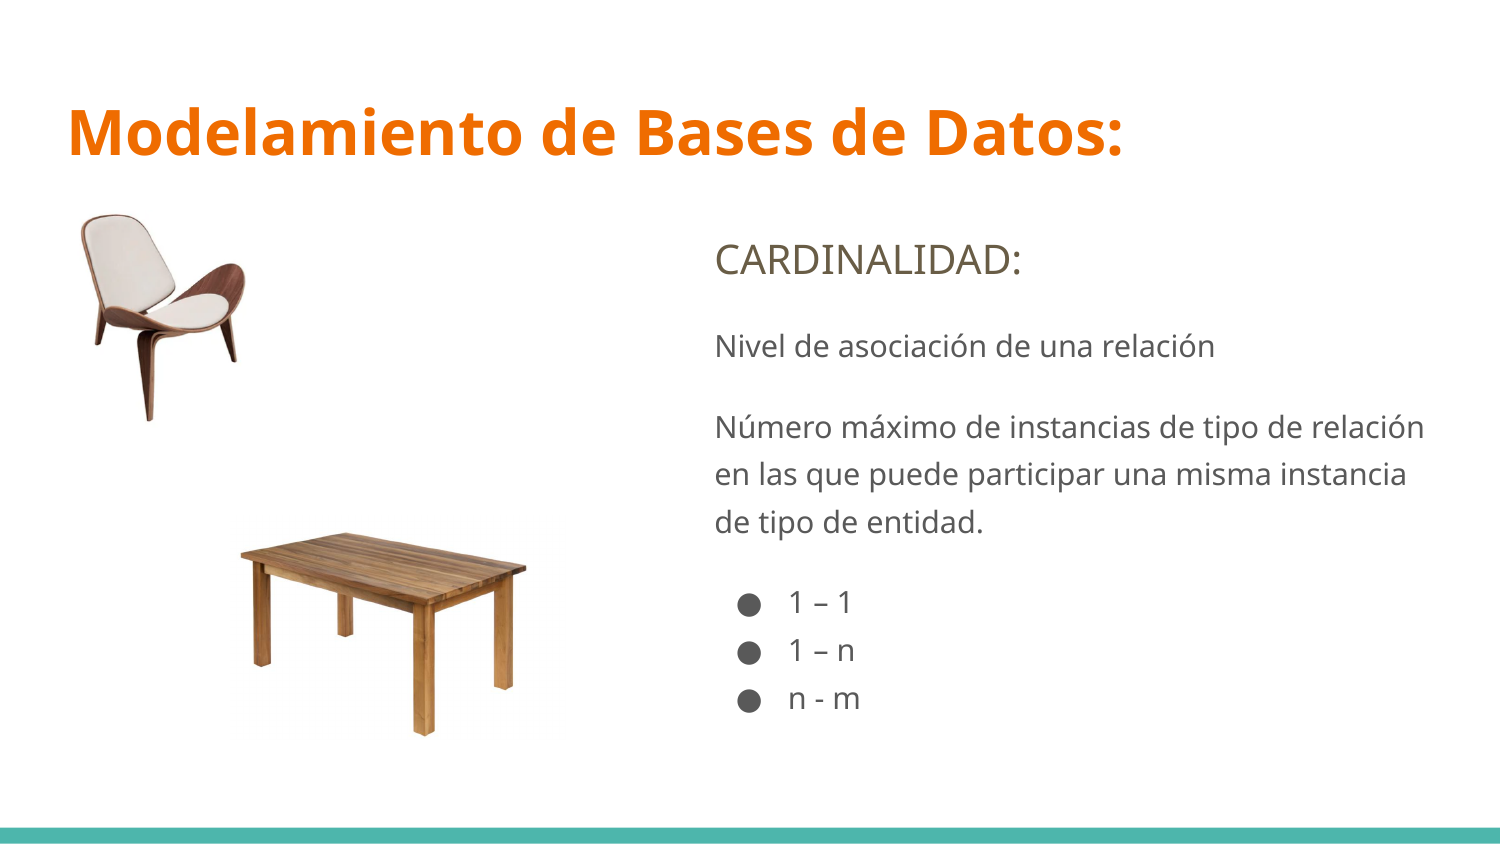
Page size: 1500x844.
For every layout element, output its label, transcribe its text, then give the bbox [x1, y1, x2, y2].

picture [230, 515, 566, 740]
picture [51, 210, 272, 435]
title Modelamiento de Bases de Datos: [51, 72, 1449, 189]
list CARDINALIDAD: Nivel de asociación de una relación Número máximo de instancias de tipo de relación en las que puede participar una misma instancia de tipo de entidad. 1 – 1 1 – n n - m [699, 207, 1466, 740]
